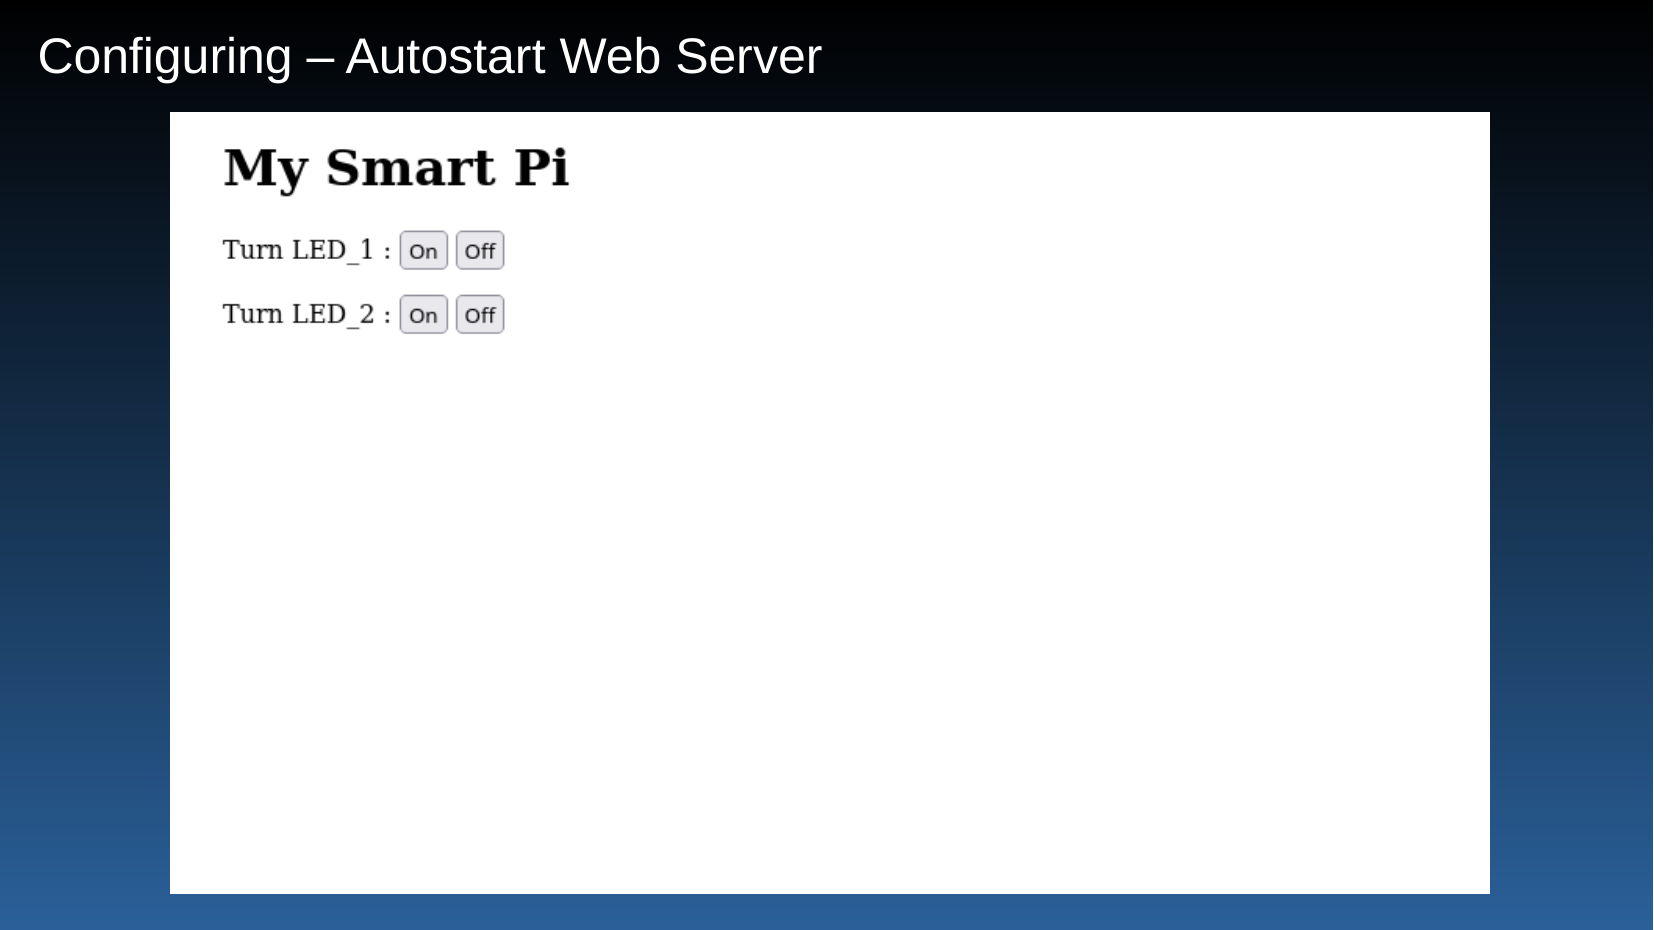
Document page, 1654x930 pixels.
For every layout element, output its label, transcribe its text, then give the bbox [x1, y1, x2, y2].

title Configuring – Autostart Web Server [37, 28, 1612, 84]
picture [170, 112, 1490, 894]
